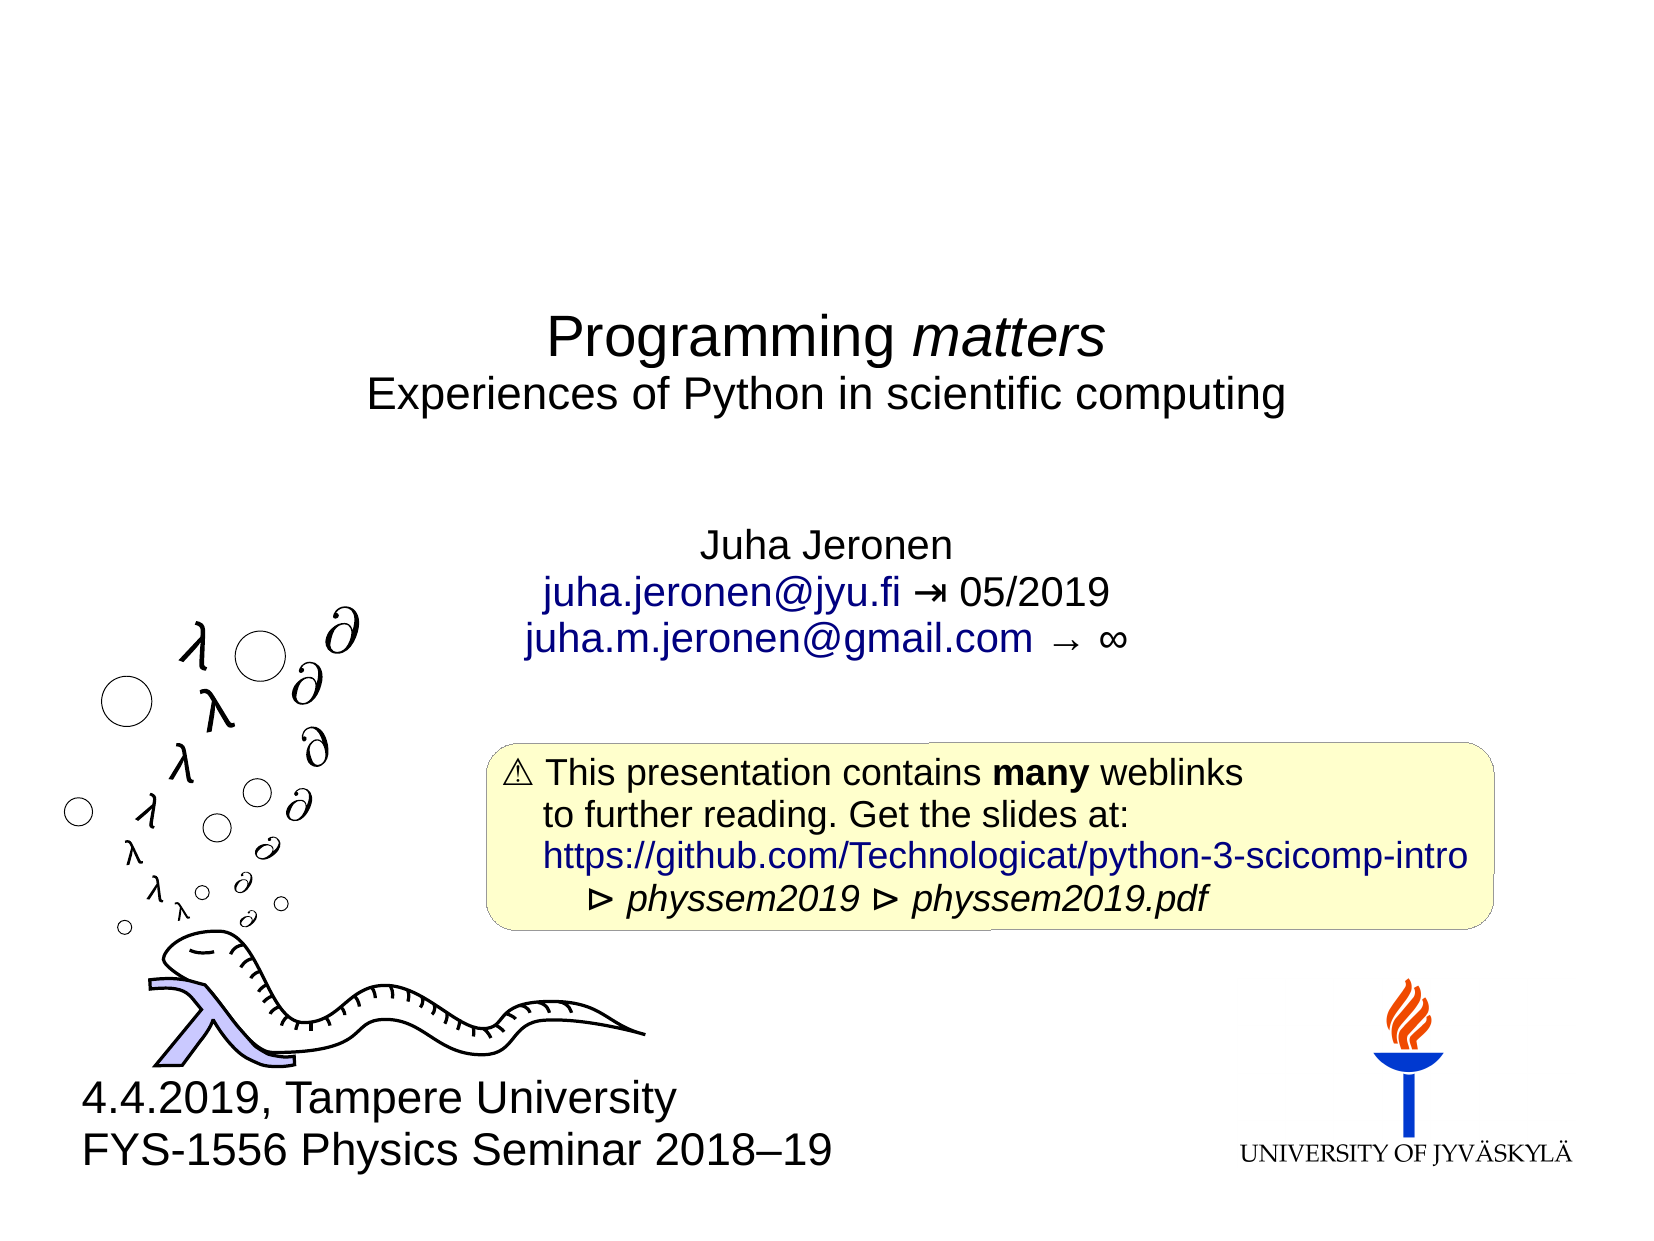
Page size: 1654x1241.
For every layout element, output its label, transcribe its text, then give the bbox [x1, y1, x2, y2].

picture [1237, 978, 1576, 1168]
text_box 4.4.2019, Tampere University FYS-1556 Physics Seminar 2018–19 [66, 1065, 1051, 1183]
subtitle Programming matters Experiences of Python in scientific computing Juha Jeronen juha.jeronen@jyu.fi ⇥ 05/2019 juha.m.jeronen@gmail.com → ∞ [82, 273, 1571, 1027]
text_box ⚠ This presentation contains many weblinks to further reading. Get the slides at: https://github.com/Technologicat/python-3-scicomp-intro ⊳ physsem2019 ⊳ physsem2019.pdf [486, 743, 1484, 927]
picture [63, 606, 646, 1069]
